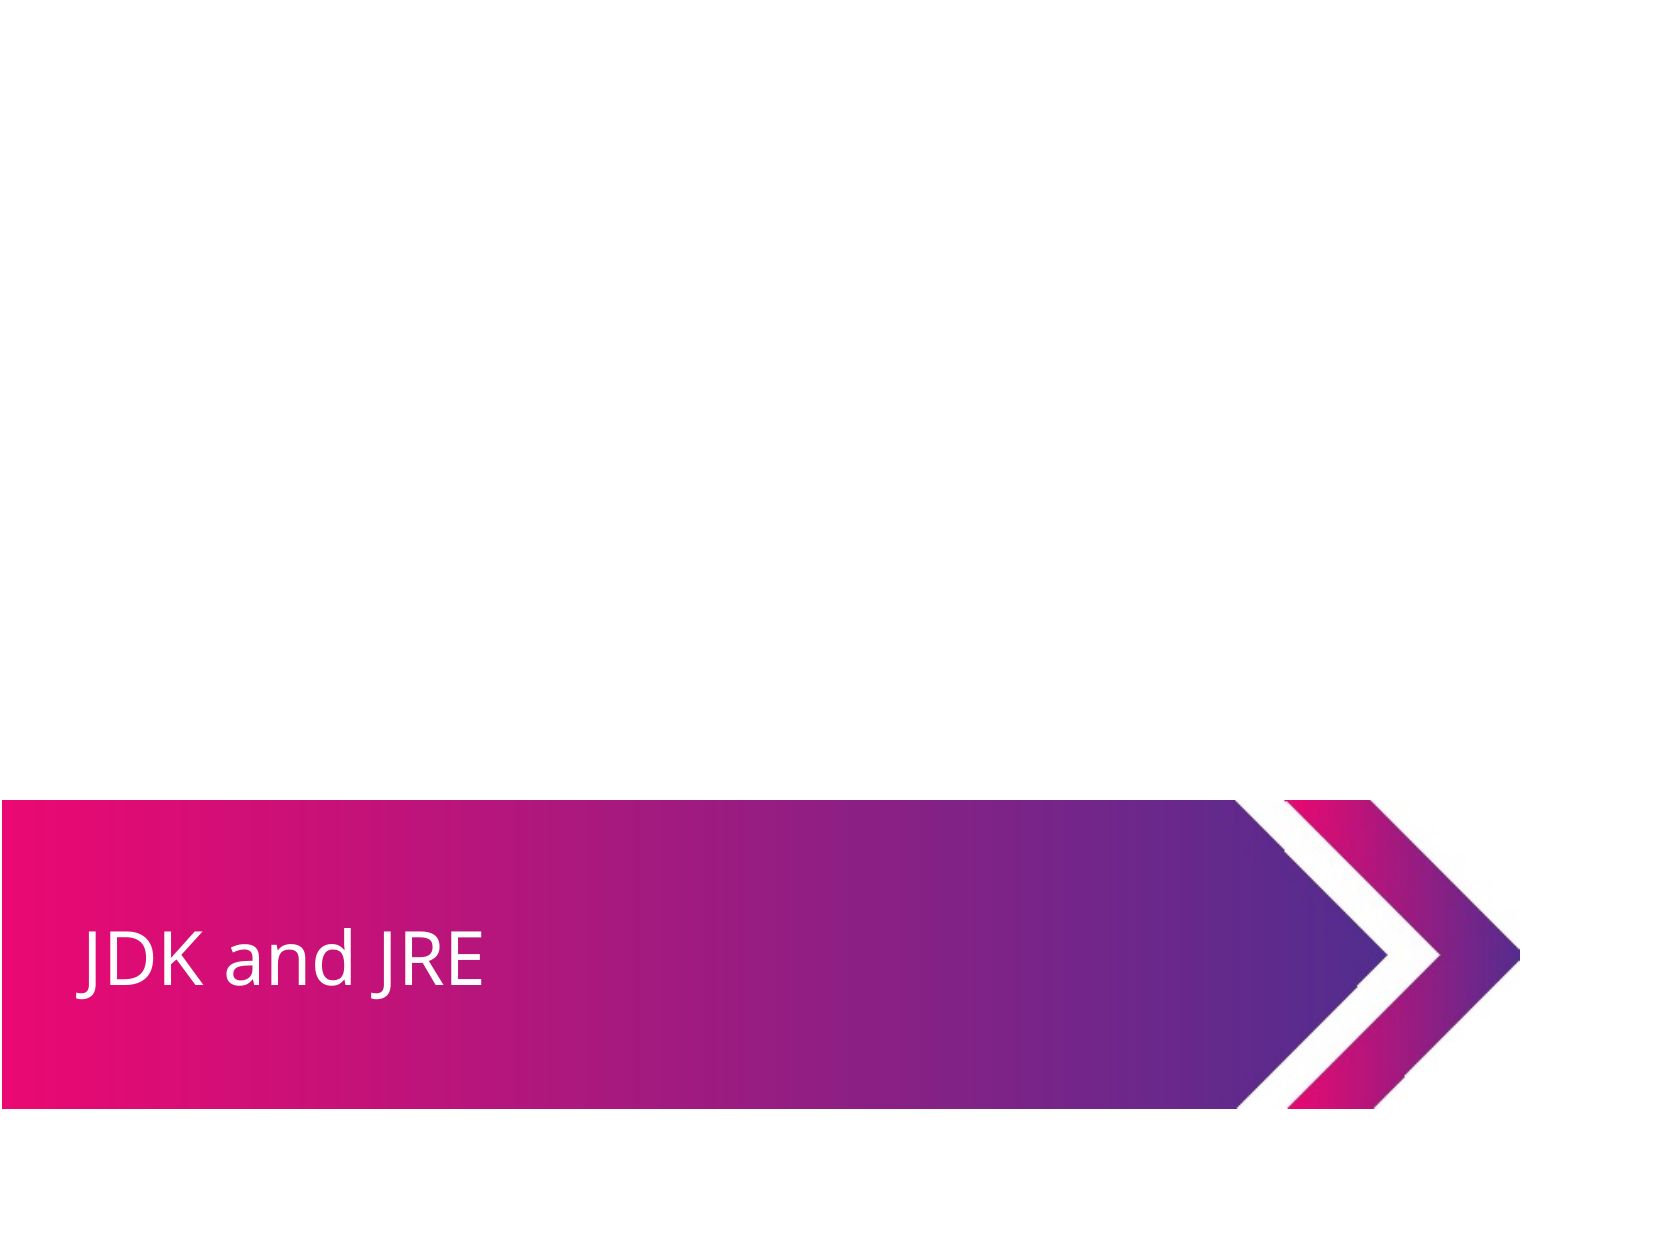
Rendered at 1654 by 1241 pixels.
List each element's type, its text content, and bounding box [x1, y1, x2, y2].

picture [2, 800, 1520, 1109]
title JDK and JRE [82, 852, 1396, 1060]
